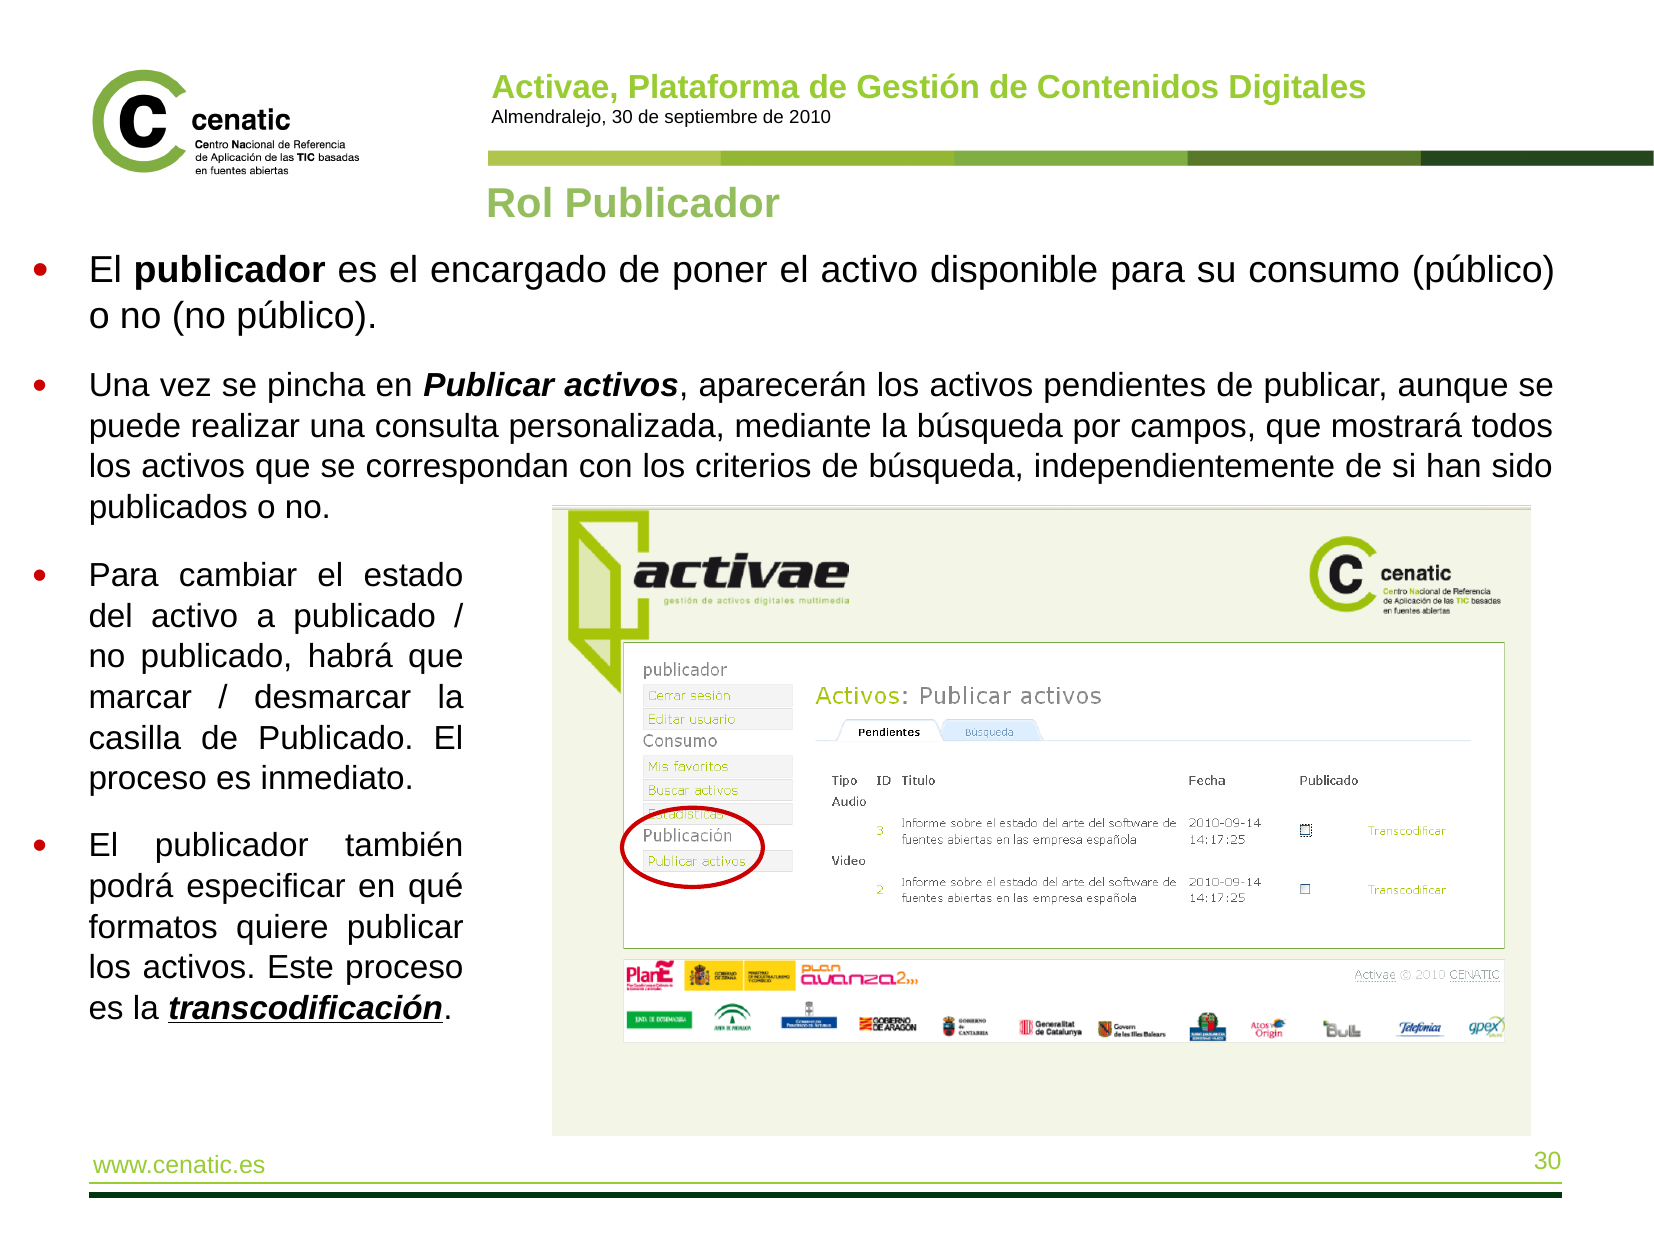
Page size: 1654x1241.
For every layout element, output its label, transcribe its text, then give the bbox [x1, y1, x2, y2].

title Rol Publicador [486, 177, 1571, 228]
picture [1, 4, 1654, 1228]
text_box El publicador es el encargado de poner el activo disponible para su consumo (público) o no (no público). Una vez se pincha en Publicar activos, aparecerán los activos pendientes de publicar, aunque se puede realizar una consulta personalizada, mediante la búsqueda por campos, que mostrará todos los activos que se correspondan con los criterios de búsqueda, independientemente de si han sido publicados o no. [17, 236, 1571, 570]
text_box Para cambiar el estado del activo a publicado / no publicado, habrá que marcar / desmarcar la casilla de Publicado. El proceso es inmediato. El publicador también podrá especificar en qué formatos quiere publicar los activos. Este proceso es la transcodificación. [17, 545, 479, 1069]
